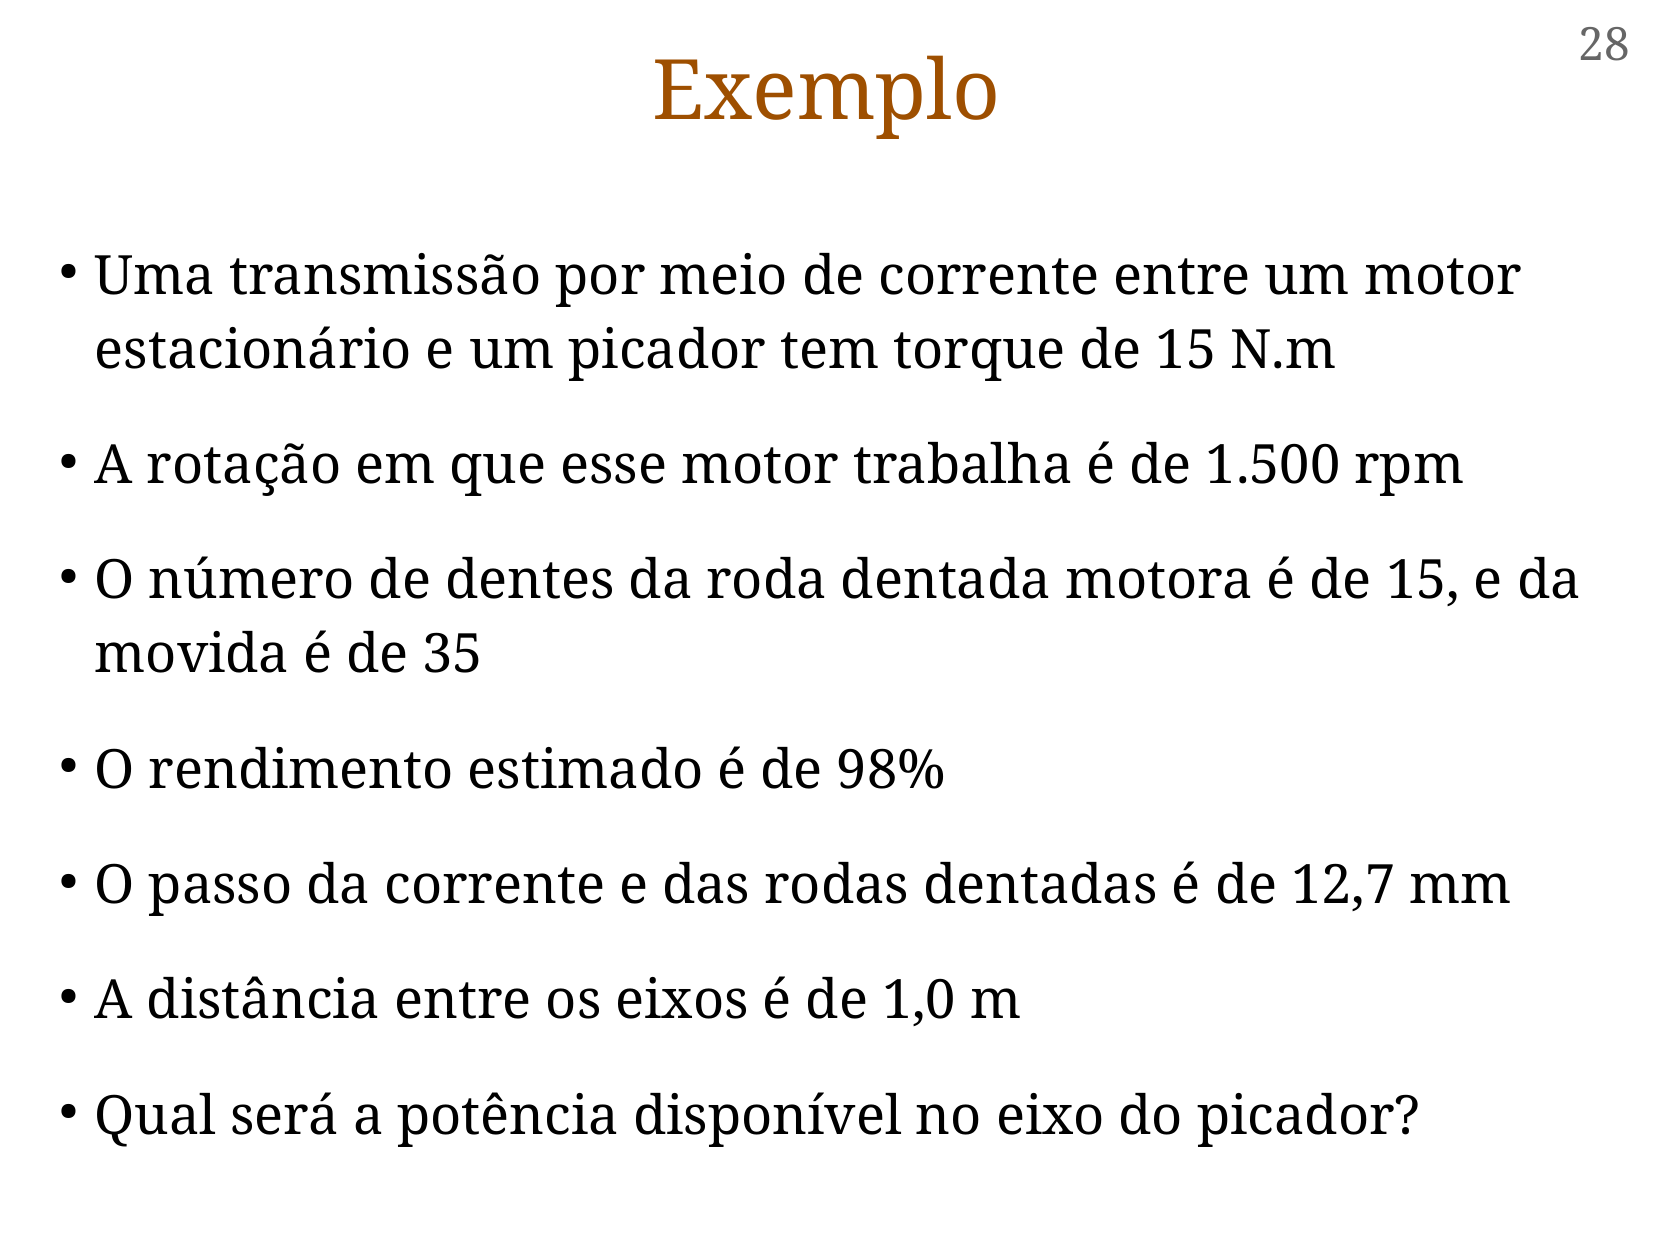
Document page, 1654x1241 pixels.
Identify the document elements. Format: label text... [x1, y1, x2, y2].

list Uma transmissão por meio de corrente entre um motor estacionário e um picador tem torque de 15 N.m A rotação em que esse motor trabalha é de 1.500 rpm O número de dentes da roda dentada motora é de 15, e da movida é de 35 O rendimento estimado é de 98% O passo da corrente e das rodas dentadas é de 12,7 mm A distância entre os eixos é de 1,0 m Qual será a potência disponível no eixo do picador? [59, 236, 1595, 1211]
title Exemplo [59, 29, 1595, 148]
